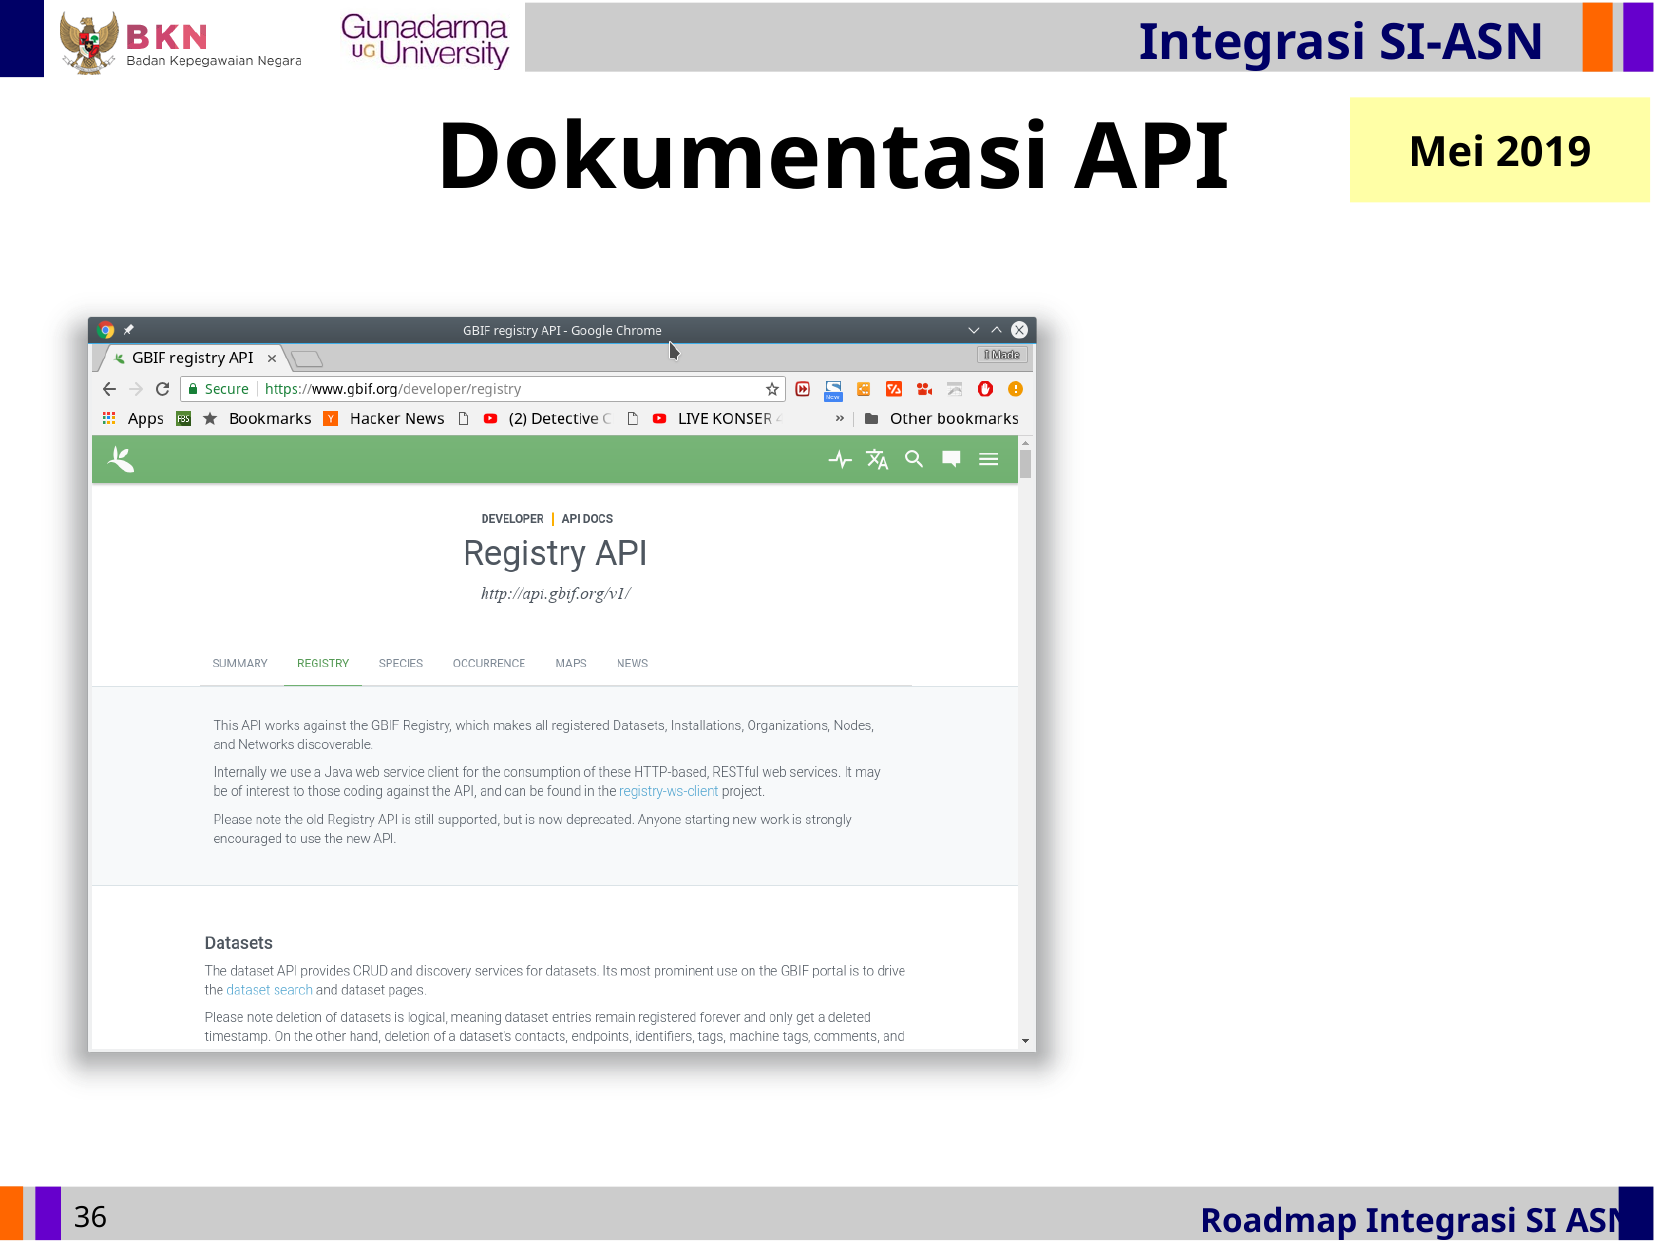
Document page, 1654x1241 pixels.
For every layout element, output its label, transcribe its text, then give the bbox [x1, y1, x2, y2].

text_box Mei 2019 [1350, 97, 1651, 203]
picture [340, 0, 510, 70]
picture [30, 281, 1094, 1111]
picture [60, 11, 301, 75]
title Dokumentasi API [77, 90, 1591, 217]
